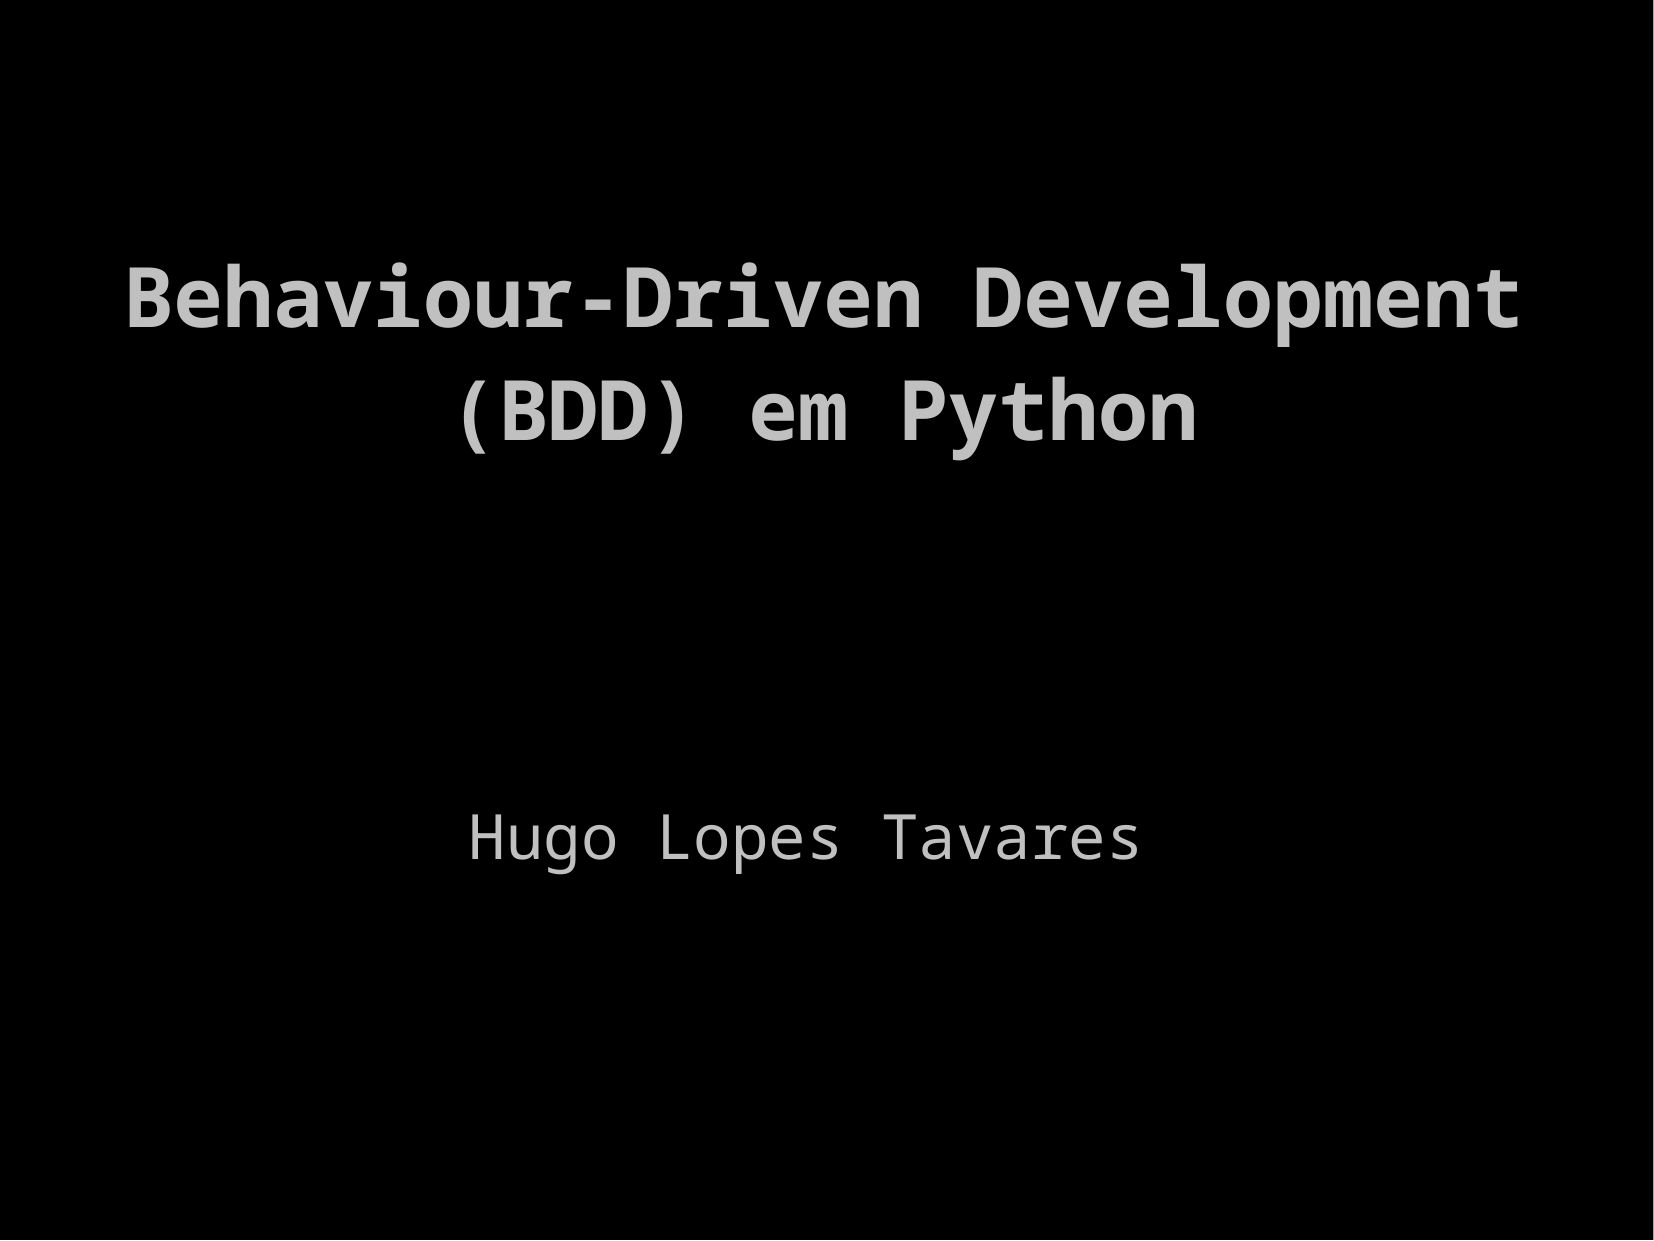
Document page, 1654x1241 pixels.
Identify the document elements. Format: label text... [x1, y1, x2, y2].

text_box Behaviour-Driven Development (BDD) em Python [92, 230, 1556, 456]
text_box Hugo Lopes Tavares [300, 785, 1313, 873]
